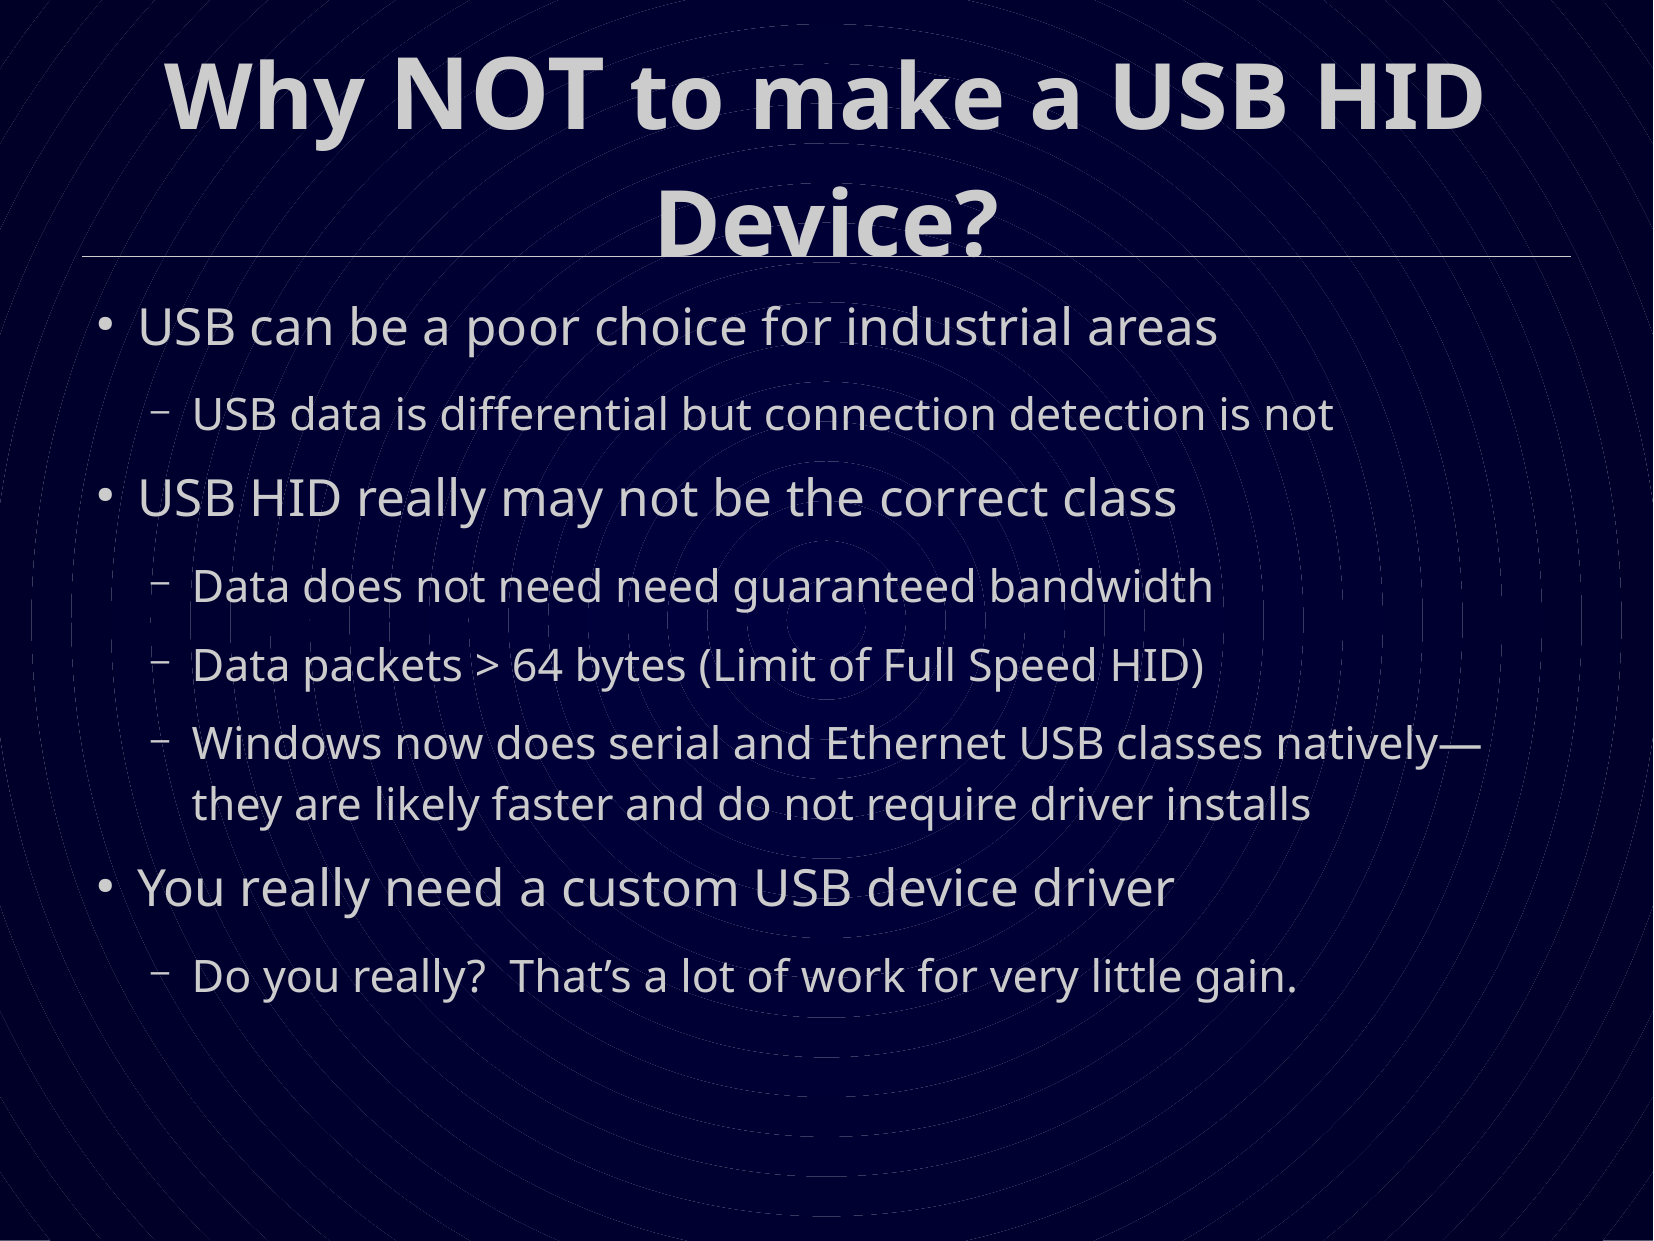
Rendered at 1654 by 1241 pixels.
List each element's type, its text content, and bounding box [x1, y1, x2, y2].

title Why NOT to make a USB HID Device? [82, 49, 1571, 257]
list USB can be a poor choice for industrial areas USB data is differential but connection detection is not USB HID really may not be the correct class Data does not need need guaranteed bandwidth Data packets > 64 bytes (Limit of Full Speed HID) Windows now does serial and Ethernet USB classes natively—they are likely faster and do not require driver installs You really need a custom USB device driver Do you really? That’s a lot of work for very little gain. [82, 290, 1571, 1010]
